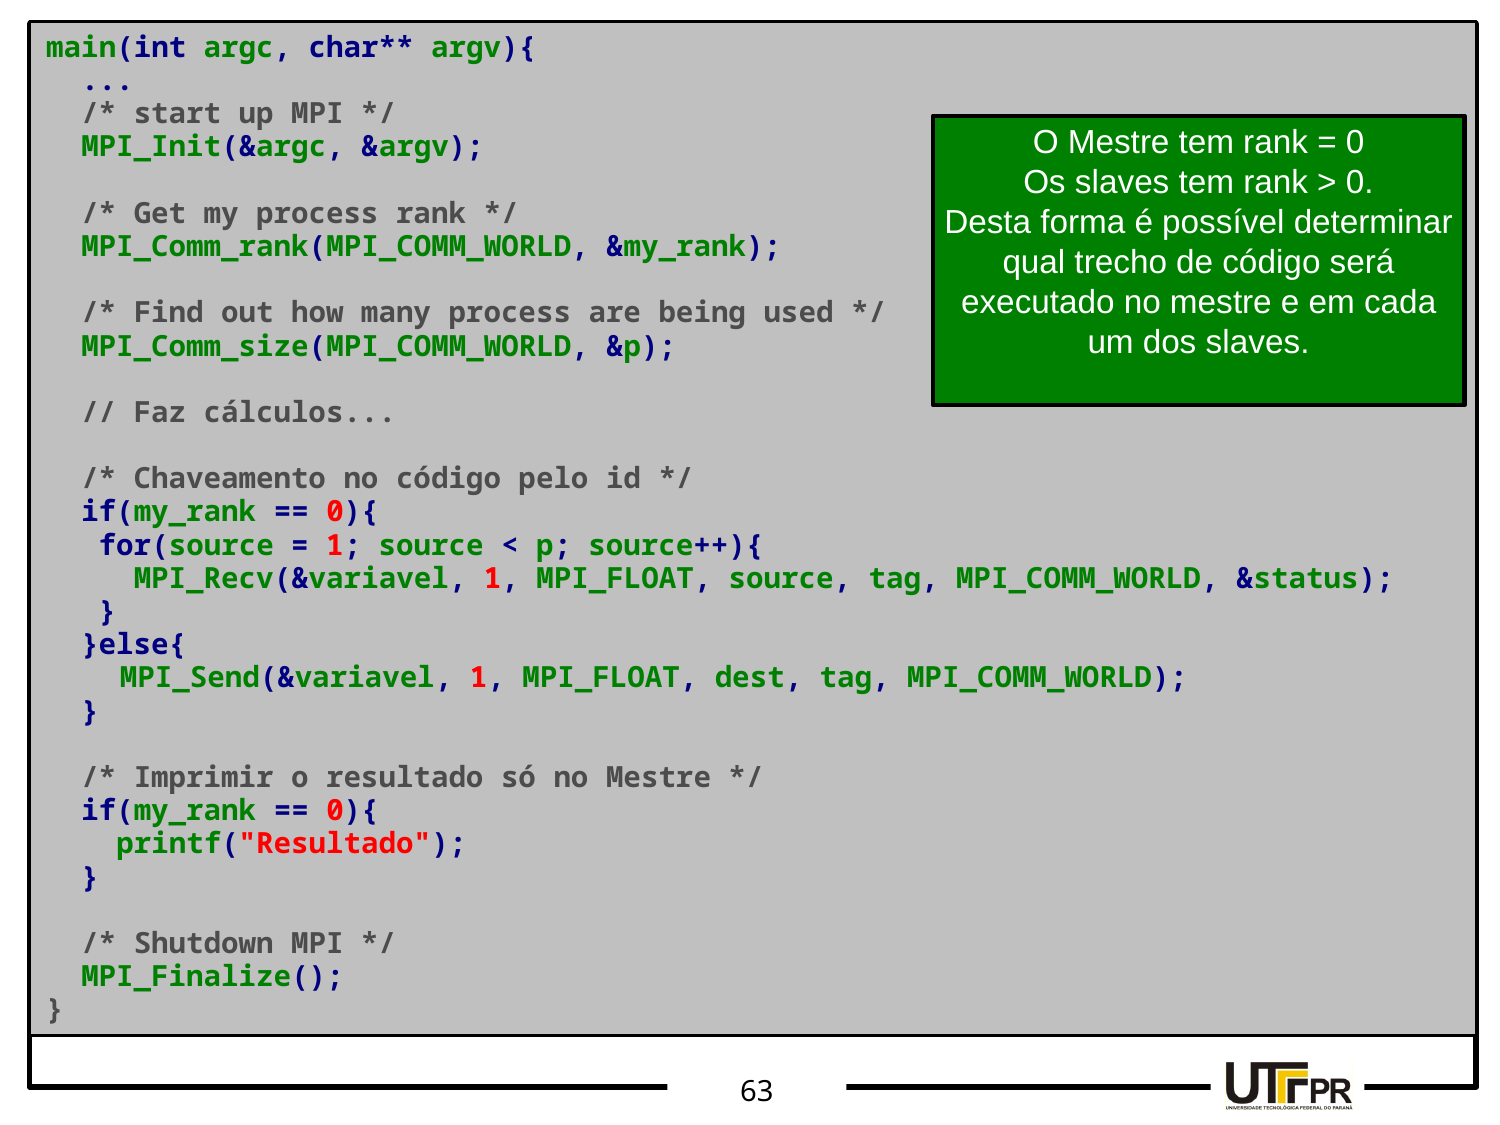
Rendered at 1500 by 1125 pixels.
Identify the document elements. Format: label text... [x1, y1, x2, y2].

text_box main(int argc, char** argv){ ... /* start up MPI */ MPI_Init(&argc, &argv); /* Get my process rank */ MPI_Comm_rank(MPI_COMM_WORLD, &my_rank); /* Find out how many process are being used */ MPI_Comm_size(MPI_COMM_WORLD, &p); // Faz cálculos... /* Chaveamento no código pelo id */ if(my_rank == 0){ for(source = 1; source < p; source++){ MPI_Recv(&variavel, 1, MPI_FLOAT, source, tag, MPI_COMM_WORLD, &status); } }else{ MPI_Send(&variavel, 1, MPI_FLOAT, dest, tag, MPI_COMM_WORLD); } /* Imprimir o resultado só no Mestre */ if(my_rank == 0){ printf("Resultado"); } /* Shutdown MPI */ MPI_Finalize(); } [29, 21, 1477, 1036]
text_box O Mestre tem rank = 0 Os slaves tem rank > 0. Desta forma é possível determinar qual trecho de código será executado no mestre e em cada um dos slaves. [933, 115, 1465, 406]
picture [1225, 1062, 1353, 1110]
